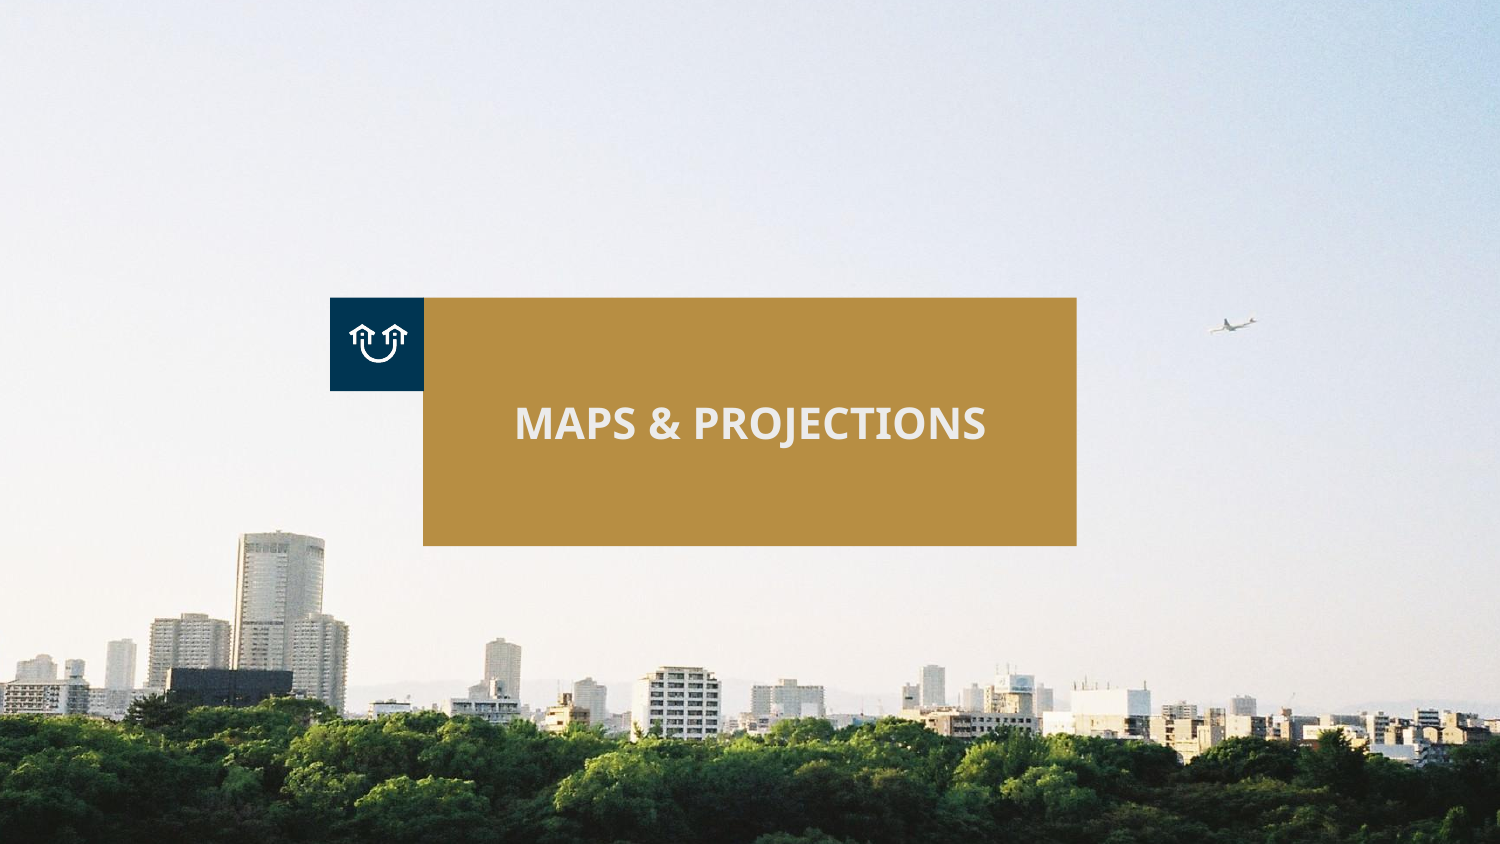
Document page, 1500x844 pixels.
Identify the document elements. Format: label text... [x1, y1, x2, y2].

picture [0, 0, 1500, 844]
title MAPS & PROJECTIONS [423, 297, 1077, 547]
